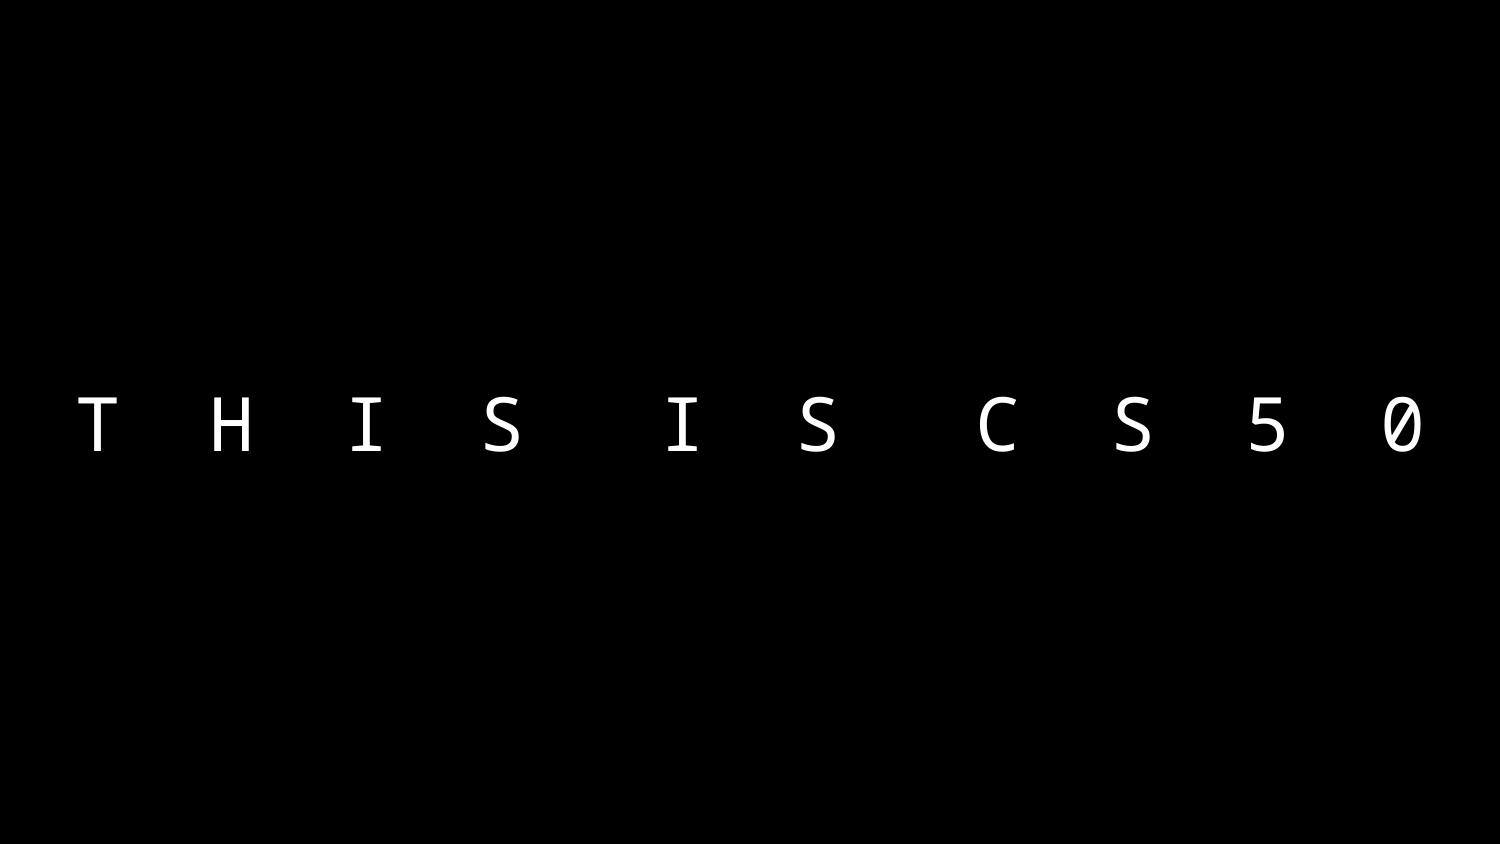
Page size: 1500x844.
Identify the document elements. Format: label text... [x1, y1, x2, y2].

title T H I S I S C S 5 0 [51, 352, 1449, 491]
